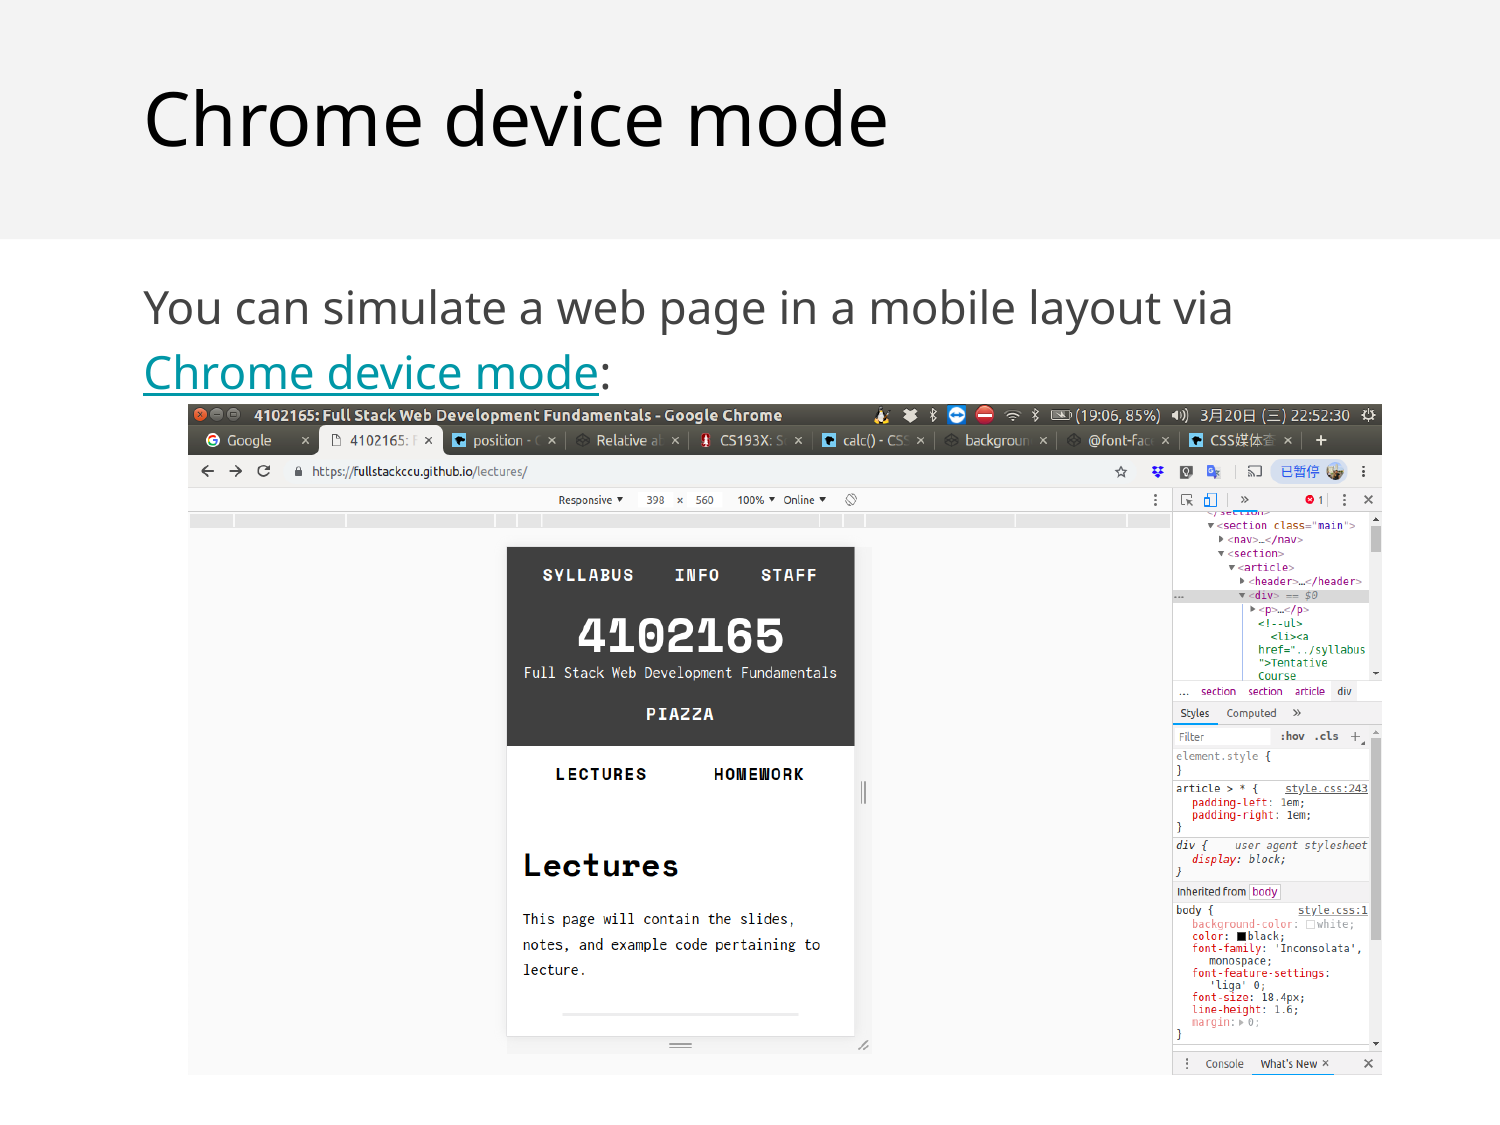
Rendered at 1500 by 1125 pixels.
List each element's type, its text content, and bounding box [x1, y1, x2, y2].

title Chrome device mode [128, 56, 1372, 183]
picture [188, 404, 1382, 1075]
list You can simulate a web page in a mobile layout via Chrome device mode: [128, 255, 1372, 417]
